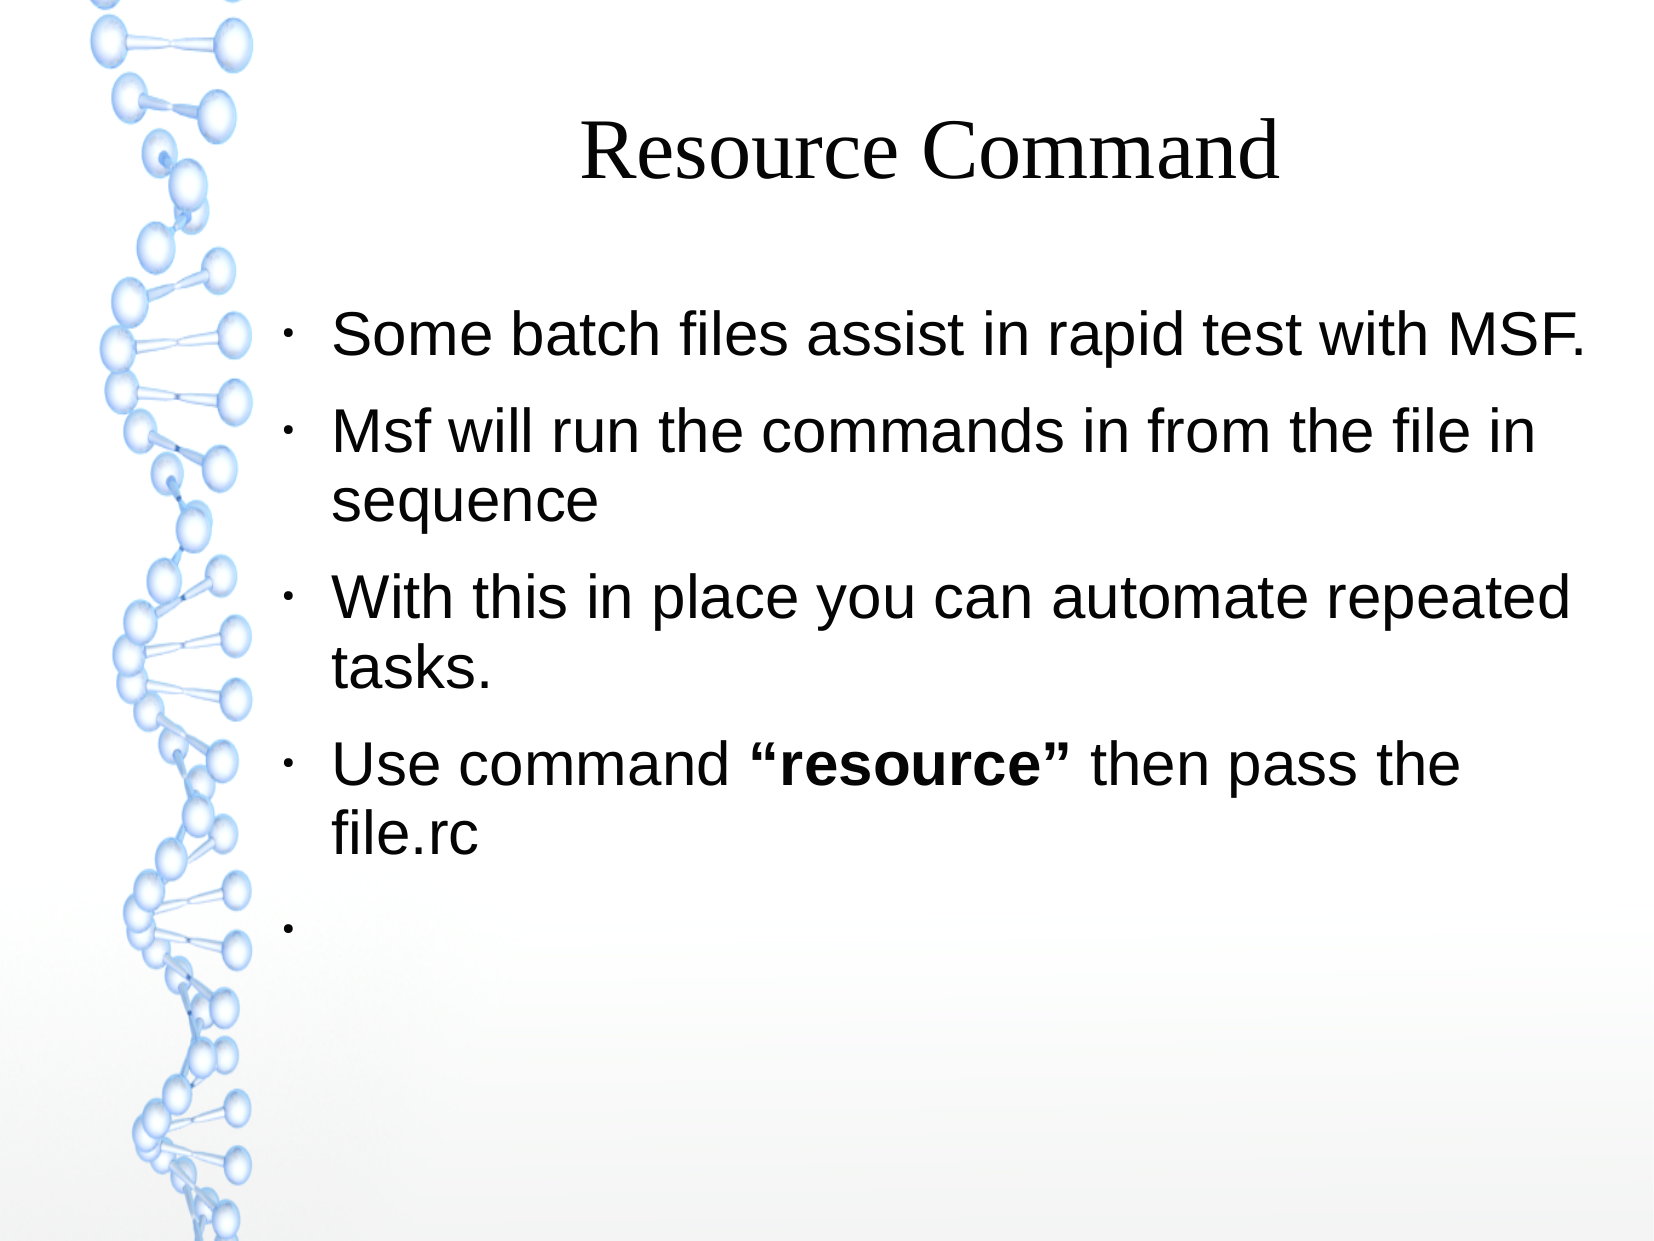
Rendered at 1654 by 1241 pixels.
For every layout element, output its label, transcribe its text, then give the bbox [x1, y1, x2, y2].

title Resource Command [265, 47, 1595, 252]
list Some batch files assist in rapid test with MSF. Msf will run the commands in from the file in sequence With this in place you can automate repeated tasks. Use command “resource” then pass the file.rc [265, 299, 1595, 1019]
picture [0, 0, 1654, 1241]
